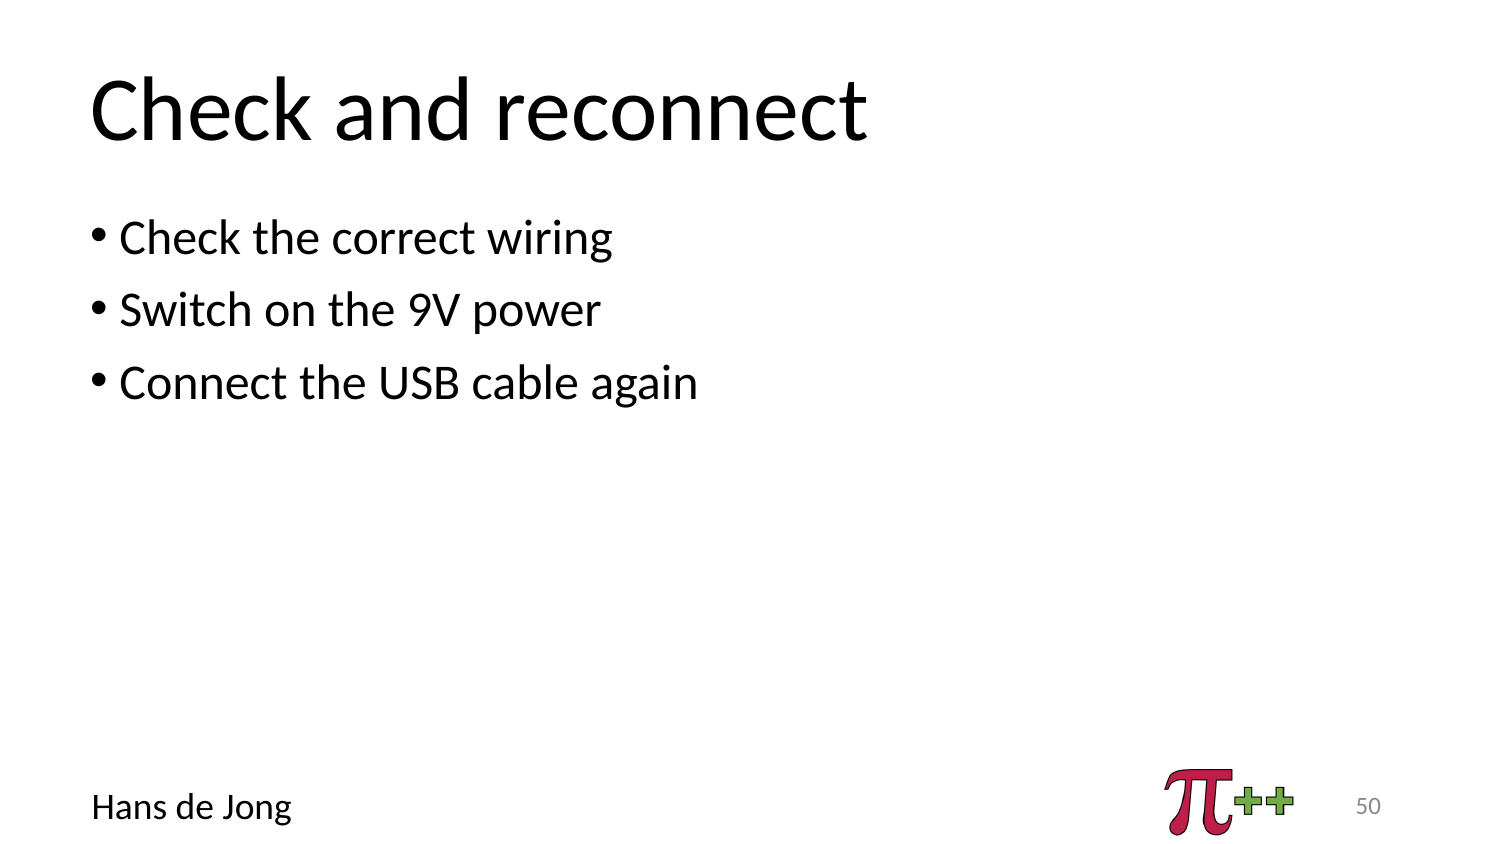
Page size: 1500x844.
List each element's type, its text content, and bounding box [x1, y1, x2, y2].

title Check and reconnect [75, 33, 1426, 175]
list Check the correct wiring Switch on the 9V power Connect the USB cable again [75, 196, 1426, 754]
text_box 50 [1340, 782, 1426, 827]
